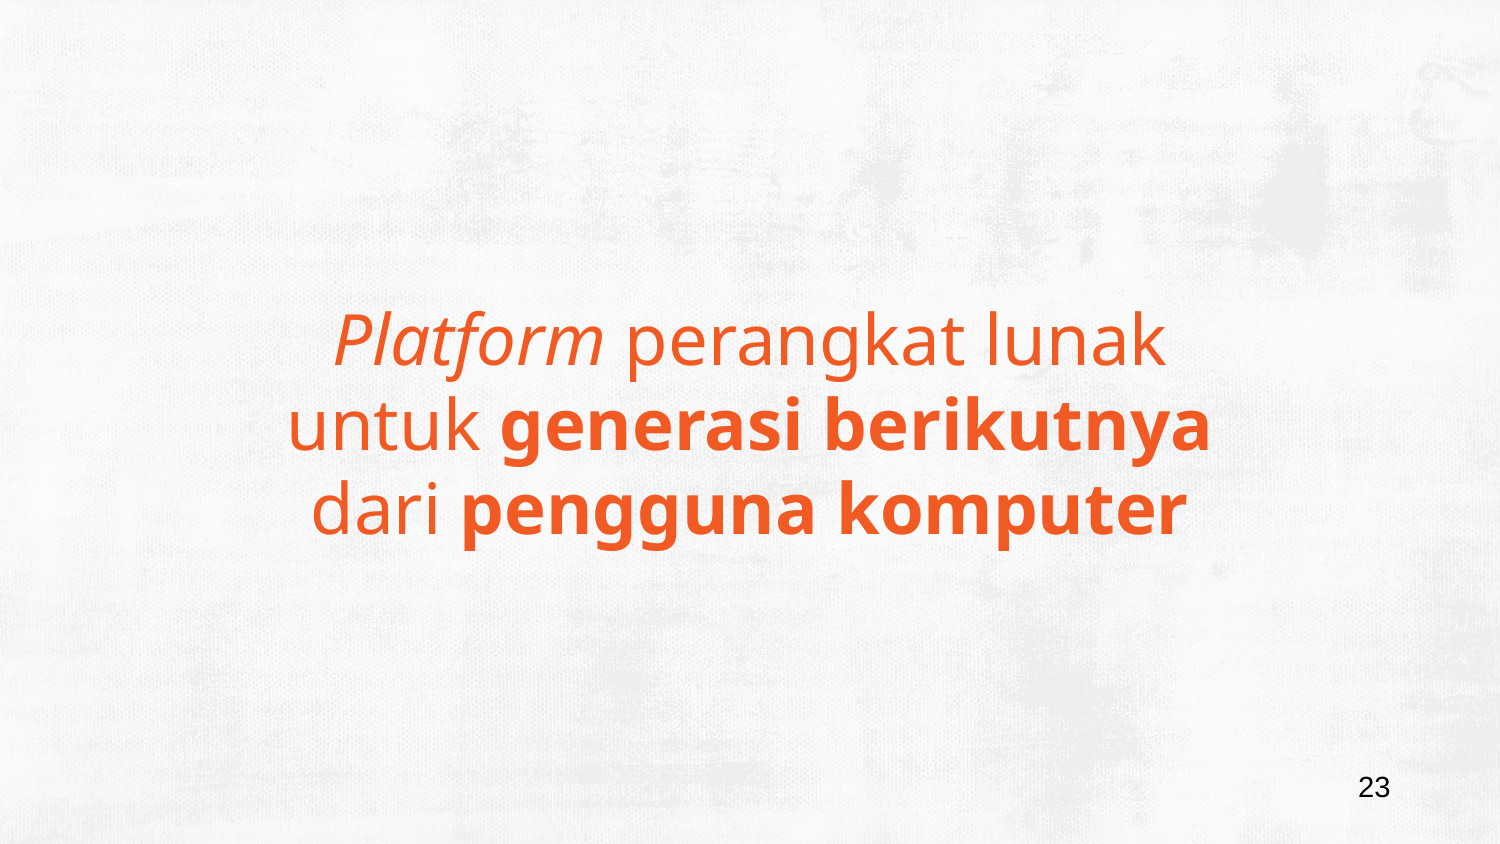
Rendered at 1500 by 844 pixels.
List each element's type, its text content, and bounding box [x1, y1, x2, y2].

slide_number <number> [1343, 753, 1434, 818]
title Platform perangkat lunak untuk generasi berikutnya dari pengguna komputer [227, 262, 1273, 582]
picture [0, 0, 1500, 844]
